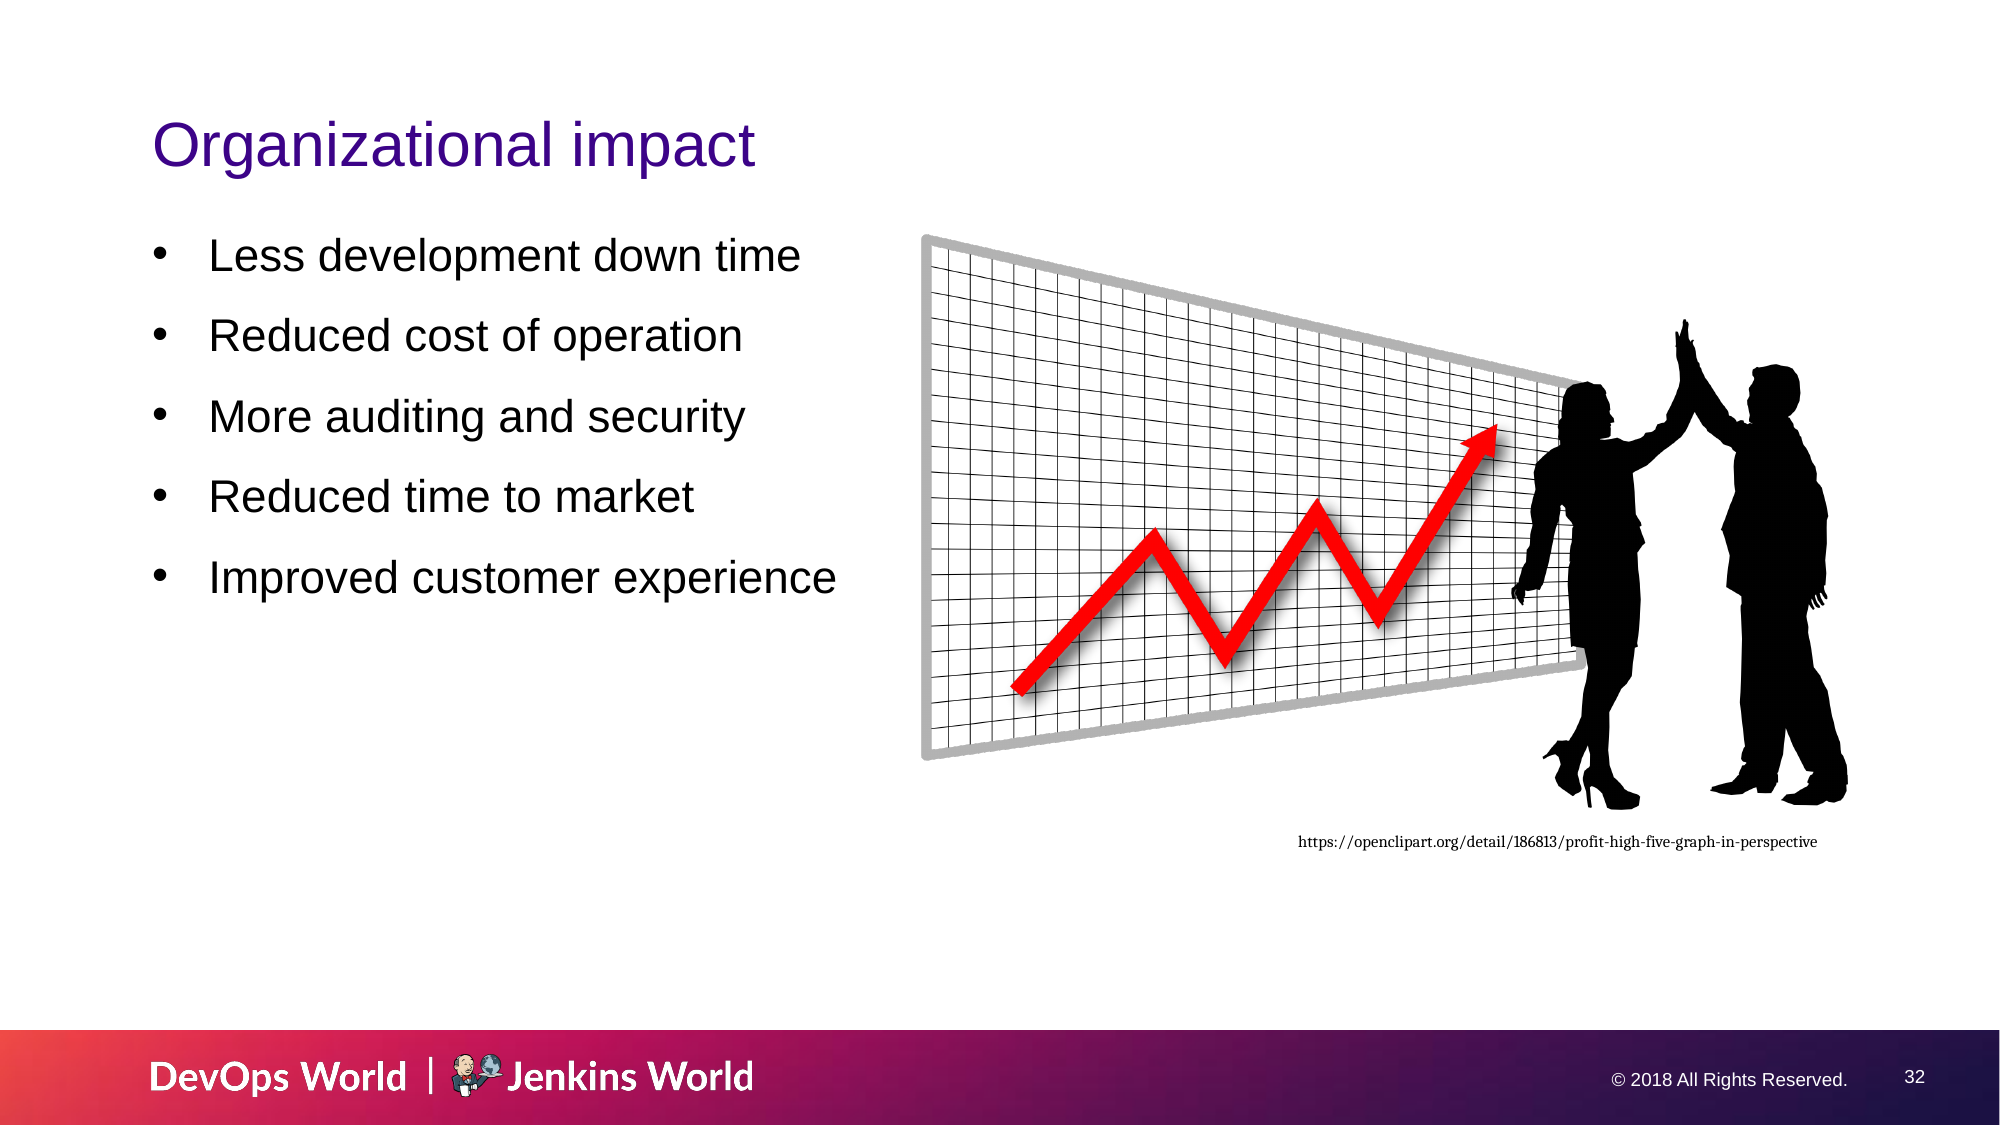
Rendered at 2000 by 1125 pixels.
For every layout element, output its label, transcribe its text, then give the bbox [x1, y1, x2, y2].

text_box https://openclipart.org/detail/186813/profit-high-five-graph-in-perspective [1283, 825, 1876, 860]
list Less development down time Reduced cost of operation More auditing and security Reduced time to market Improved customer experience [152, 225, 1848, 975]
title Organizational impact [152, 60, 1848, 180]
picture [0, 1030, 2000, 1125]
picture [921, 234, 1848, 811]
